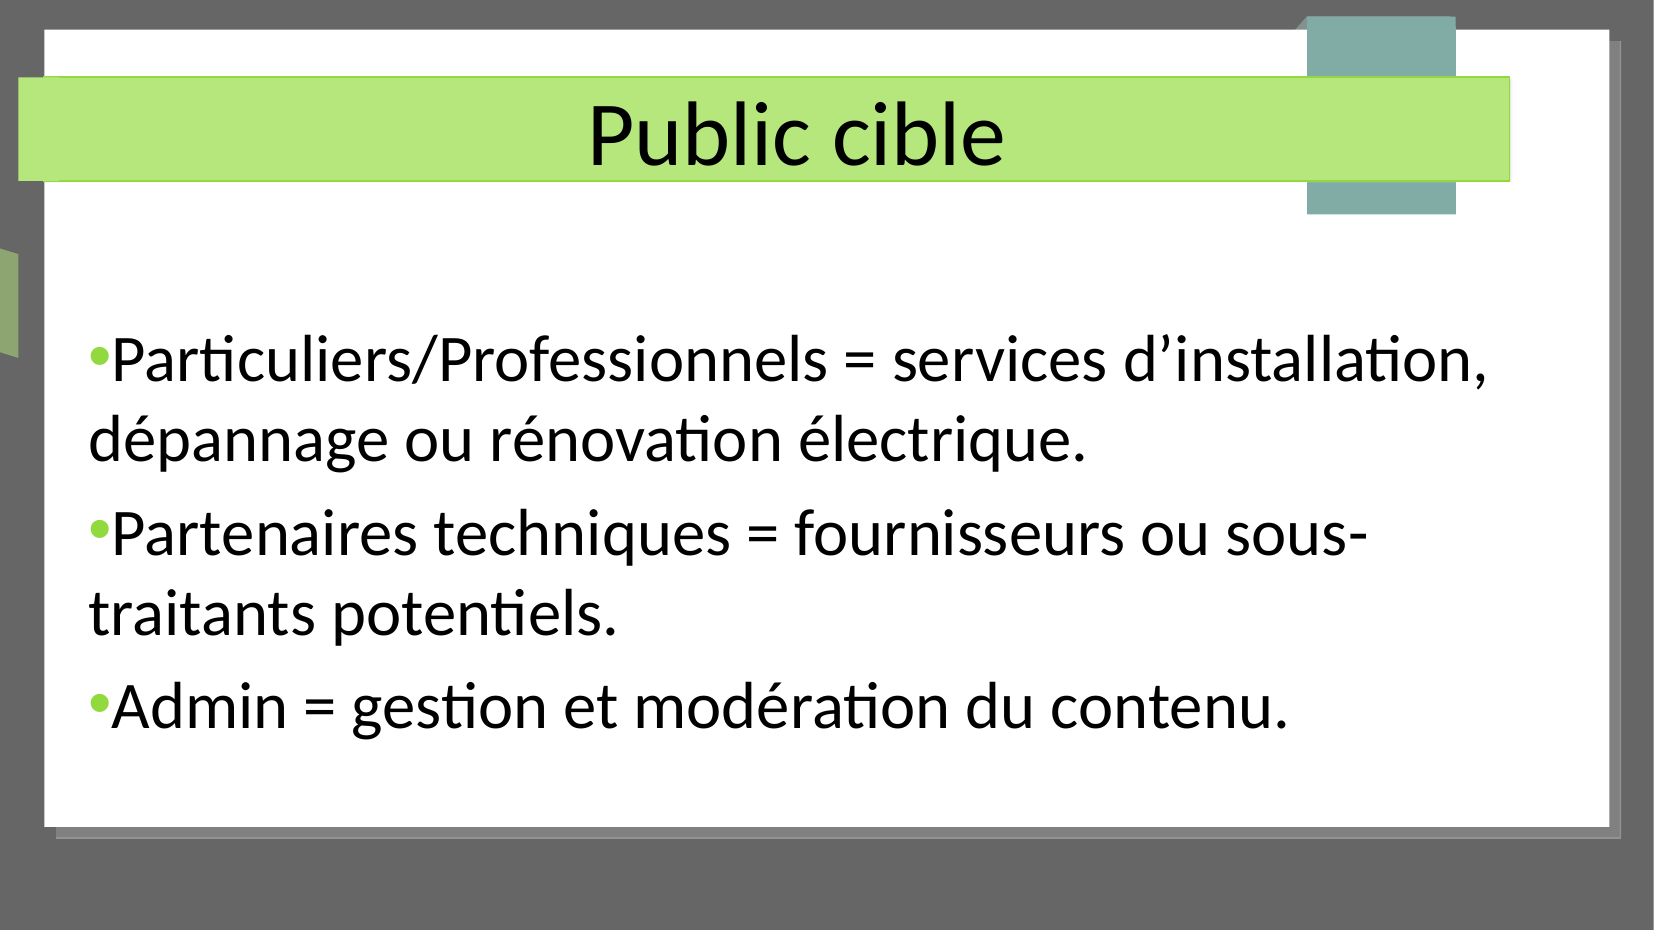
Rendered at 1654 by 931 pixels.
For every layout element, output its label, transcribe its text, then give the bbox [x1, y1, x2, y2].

title Public cible [88, 73, 1506, 178]
list Particuliers/Professionnels = services d’installation, dépannage ou rénovation électrique. Partenaires techniques = fournisseurs ou sous-traitants potentiels. Admin = gestion et modération du contenu. [88, 221, 1565, 813]
